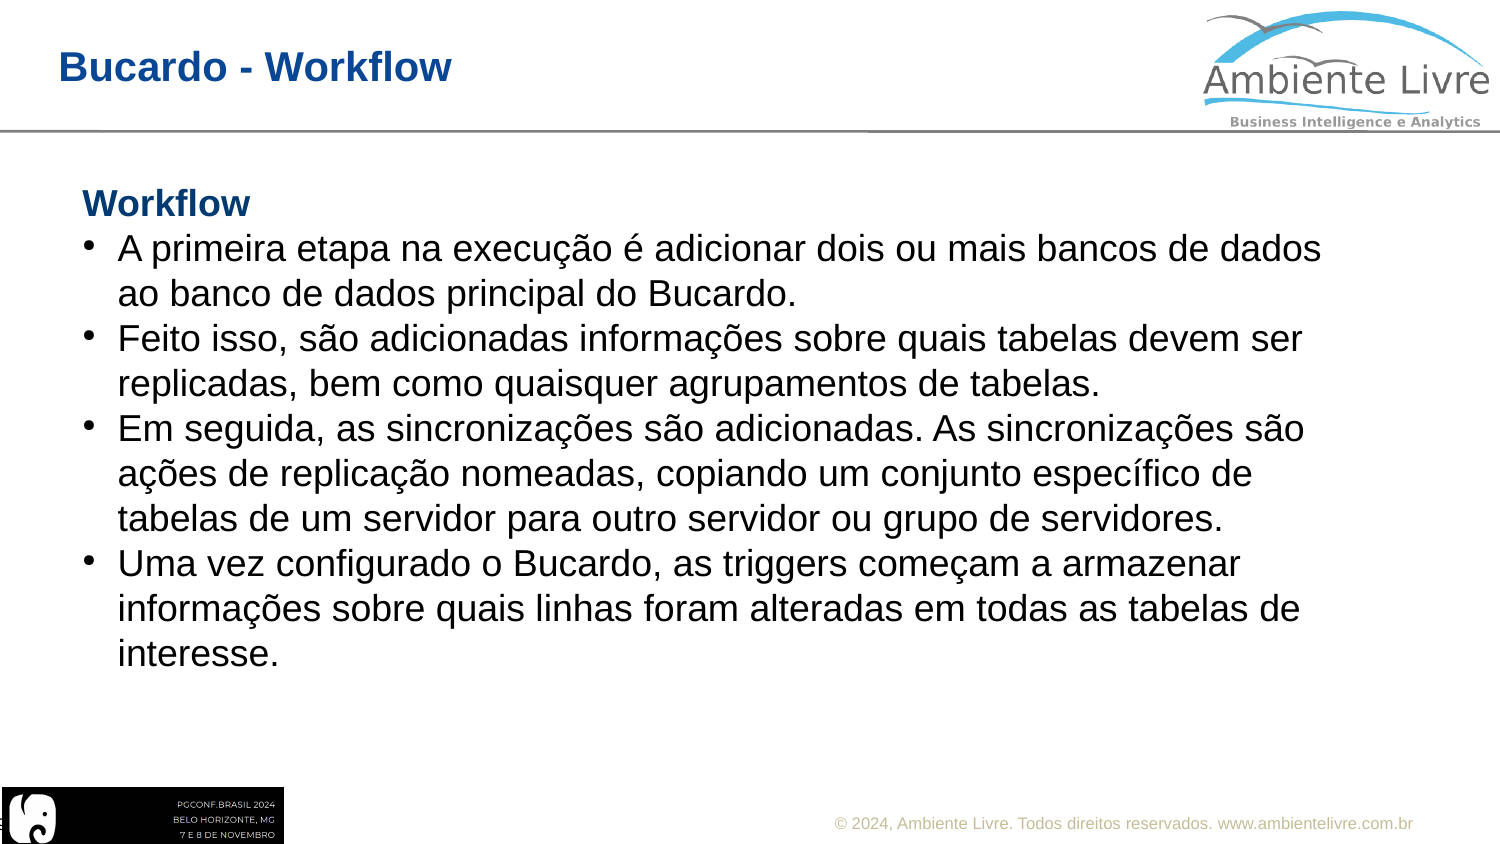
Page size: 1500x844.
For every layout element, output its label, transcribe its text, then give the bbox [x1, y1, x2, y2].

picture [2, 787, 284, 844]
title Bucardo - Workflow [43, 8, 1127, 129]
picture [1203, 11, 1489, 129]
text_box Workflow A primeira etapa na execução é adicionar dois ou mais bancos de dados ao banco de dados principal do Bucardo. Feito isso, são adicionadas informações sobre quais tabelas devem ser replicadas, bem como quaisquer agrupamentos de tabelas. Em seguida, as sincronizações são adicionadas. As sincronizações são ações de replicação nomeadas, copiando um conjunto específico de tabelas de um servidor para outro servidor ou grupo de servidores. Uma vez configurado o Bucardo, as triggers começam a armazenar informações sobre quais linhas foram alteradas em todas as tabelas de interesse. [67, 171, 1382, 682]
